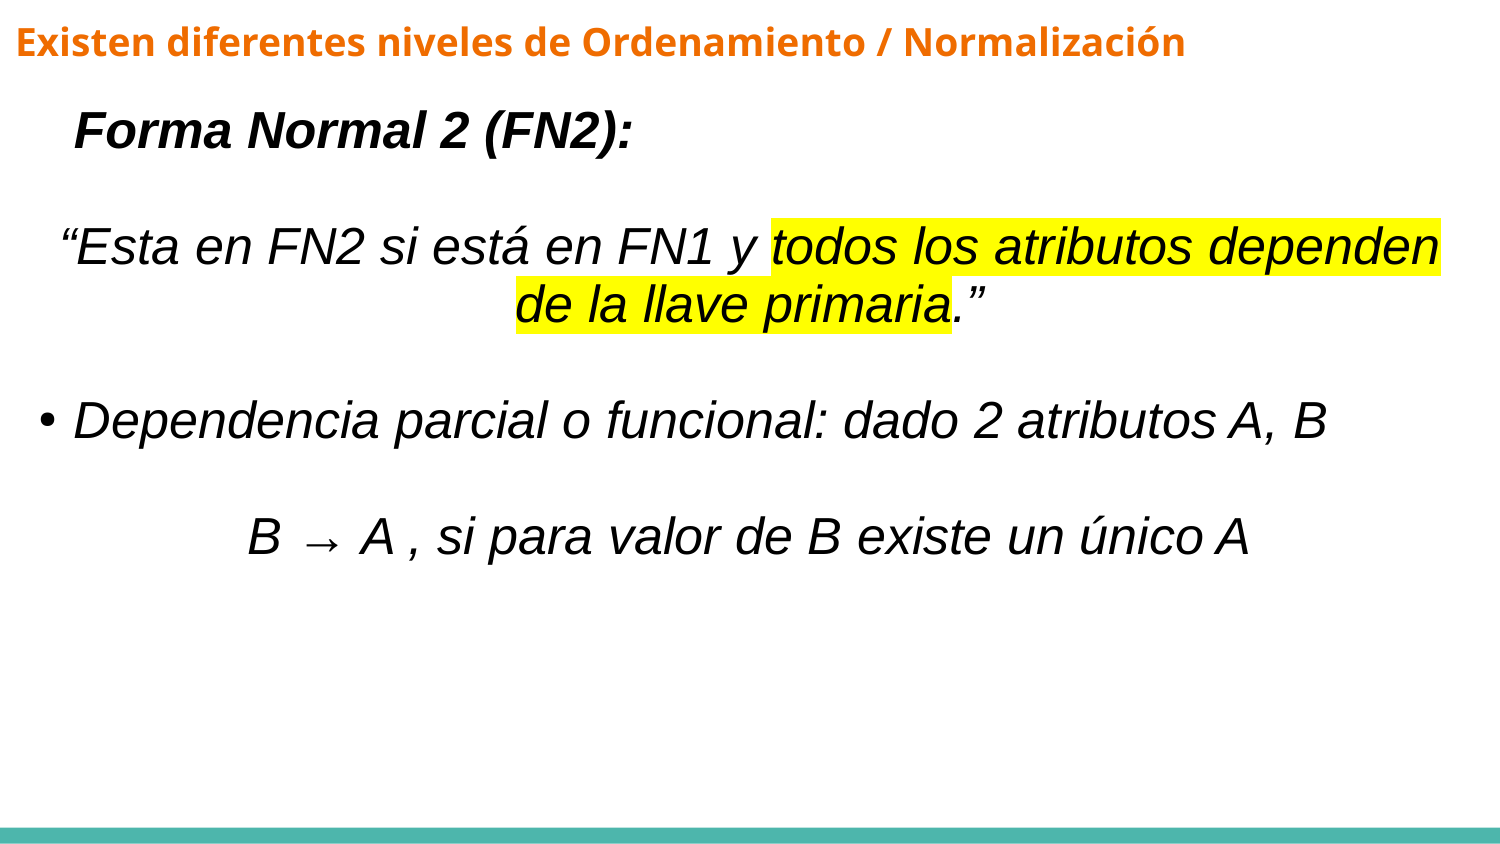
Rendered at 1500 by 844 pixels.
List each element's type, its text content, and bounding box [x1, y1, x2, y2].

text_box Forma Normal 2 (FN2): “Esta en FN2 si está en FN1 y todos los atributos dependen de la llave primaria.” Dependencia parcial o funcional: dado 2 atributos A, B B → A , si para valor de B existe un único A [23, 94, 1477, 709]
title Existen diferentes niveles de Ordenamiento / Normalización [0, 0, 1398, 116]
